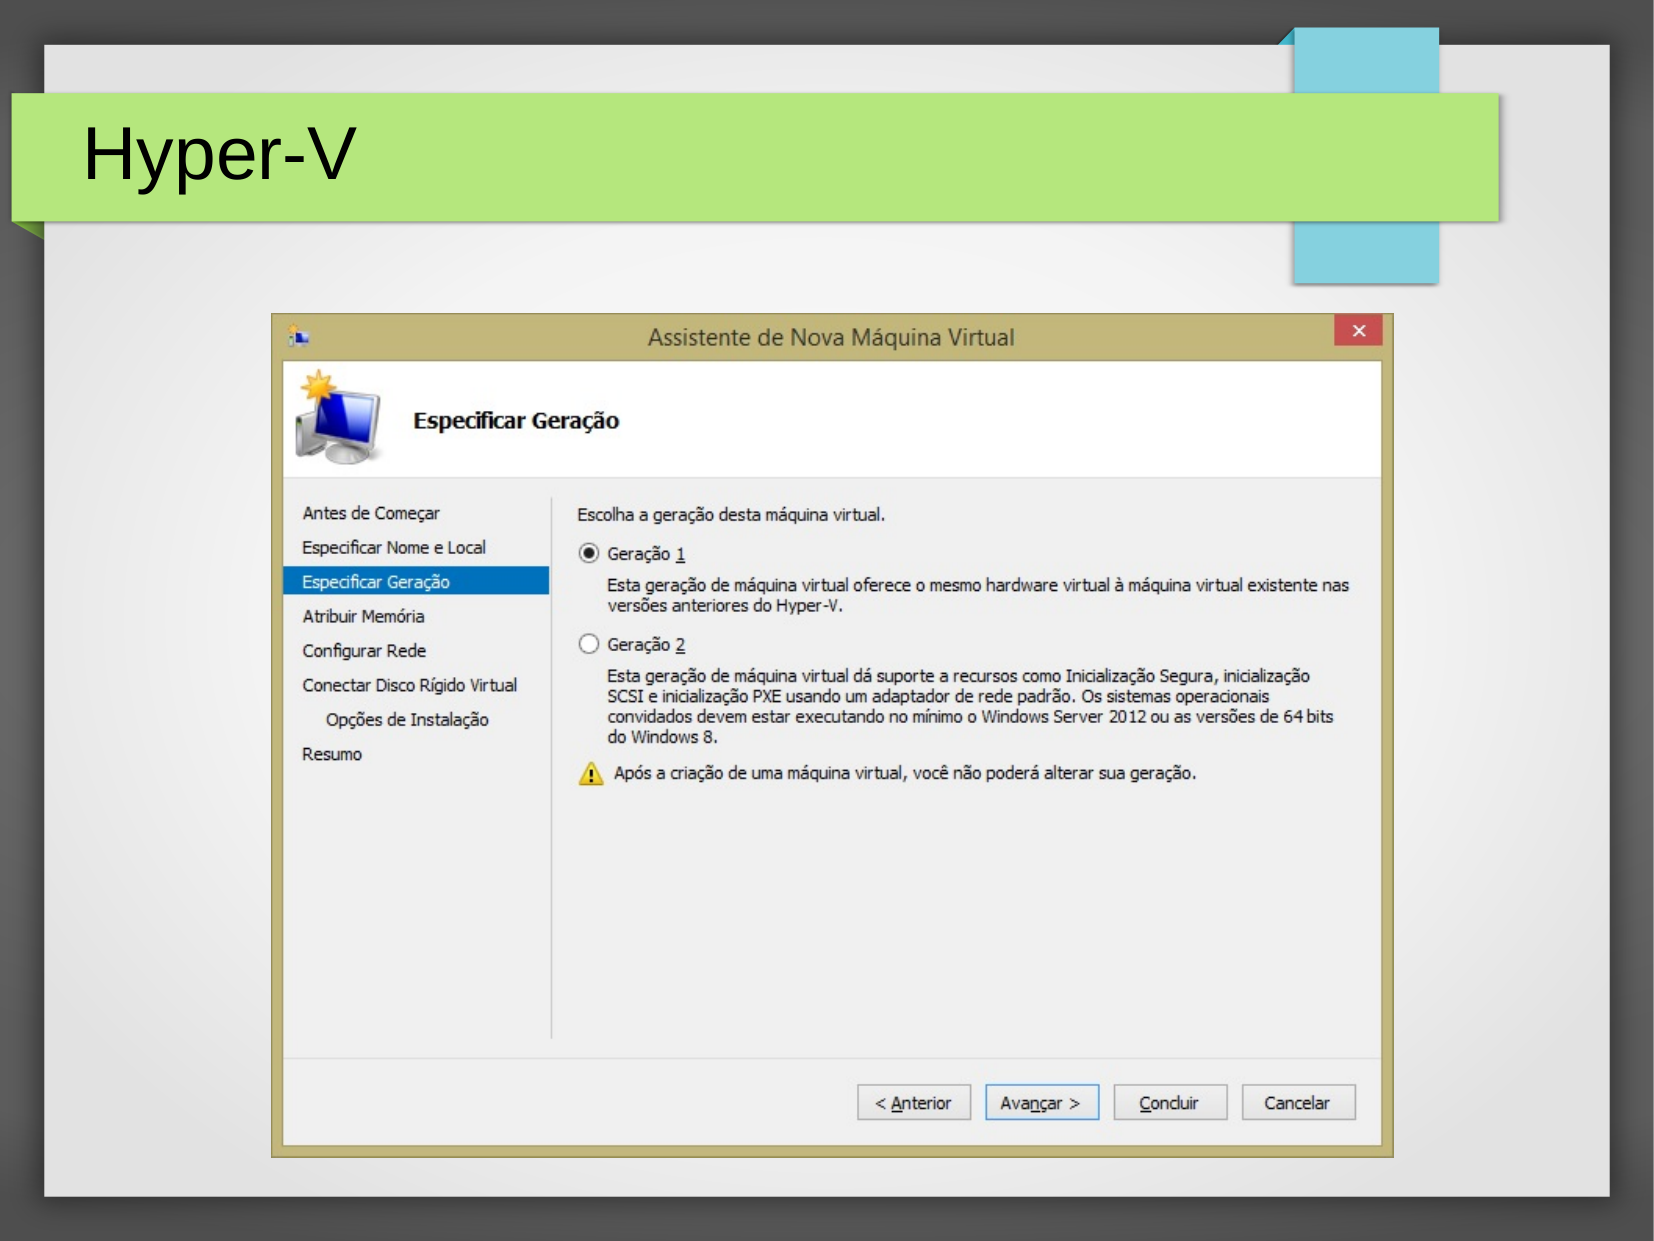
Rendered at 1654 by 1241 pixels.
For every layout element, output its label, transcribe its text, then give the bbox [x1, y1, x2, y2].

picture [0, 0, 1654, 1241]
title Hyper-V [82, 94, 1264, 213]
